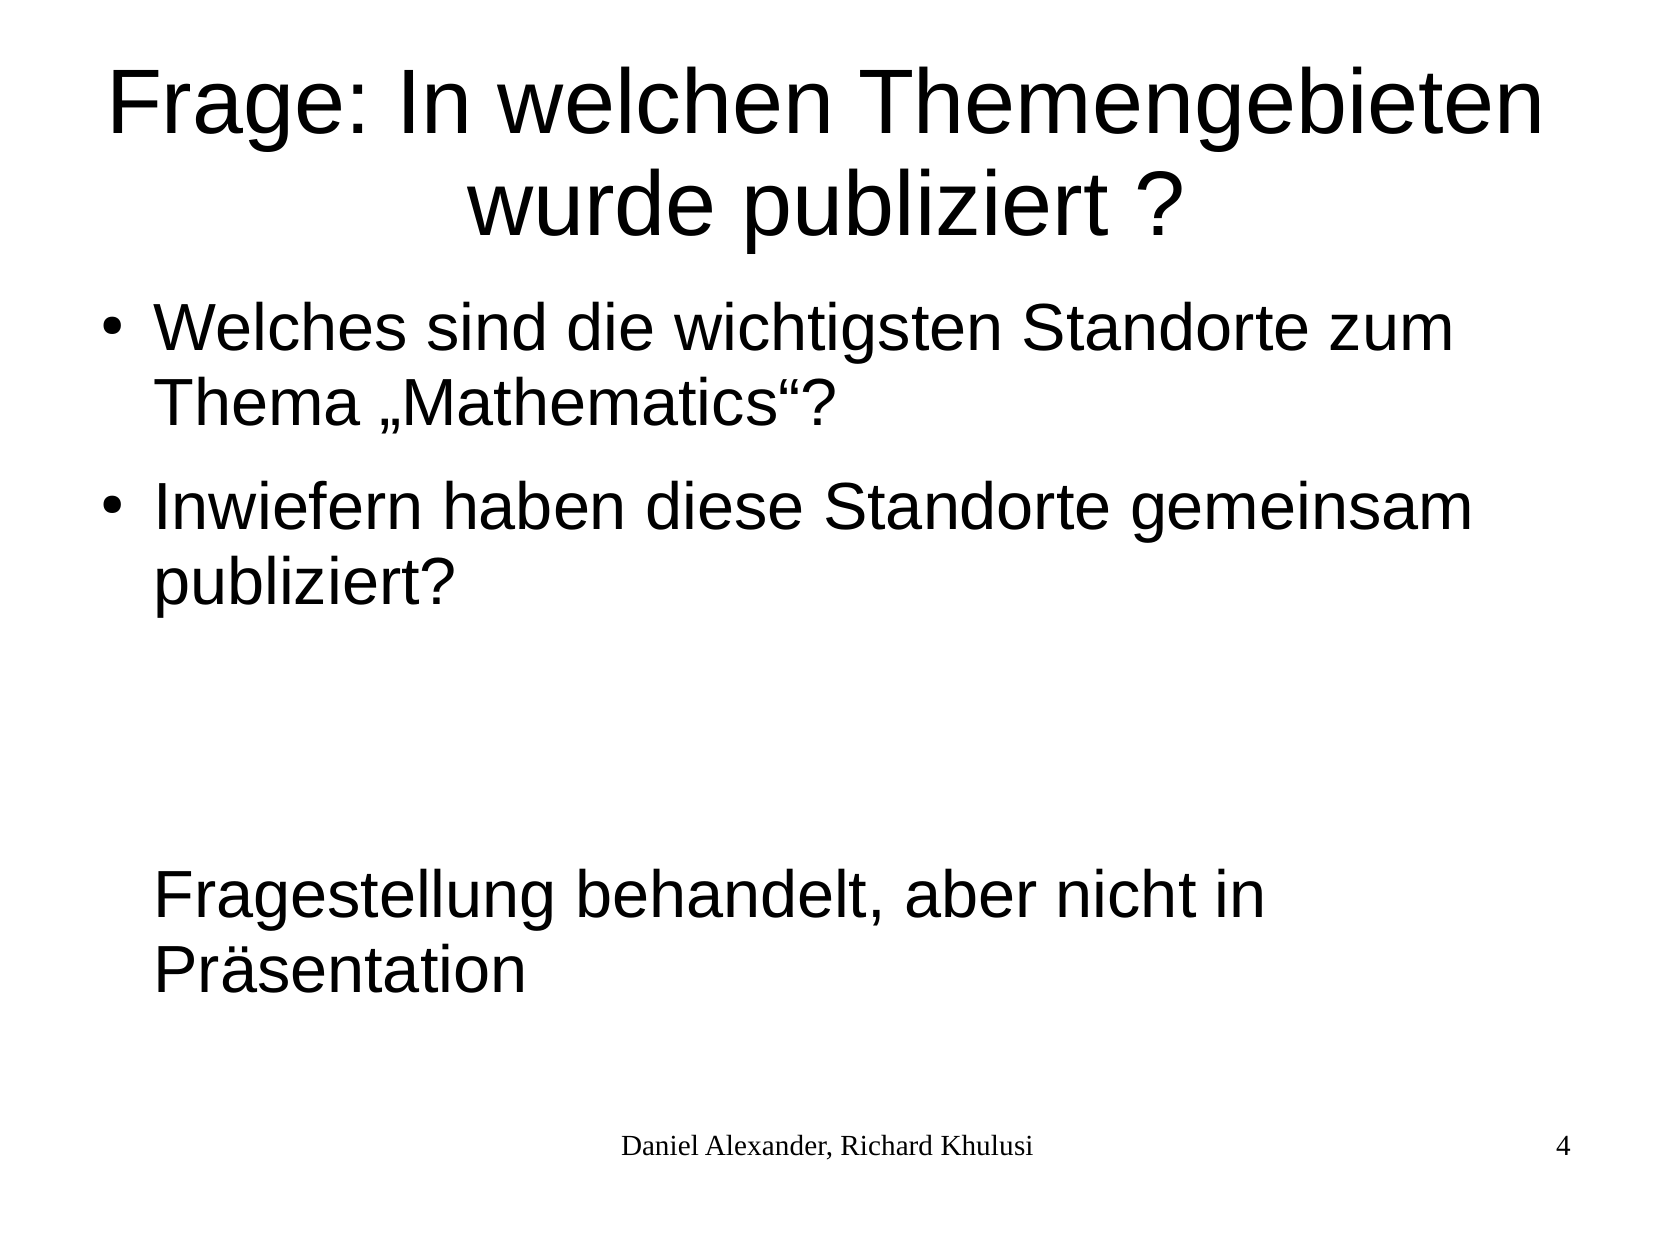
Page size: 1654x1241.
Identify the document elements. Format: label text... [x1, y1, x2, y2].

list Welches sind die wichtigsten Standorte zum Thema „Mathematics“? Inwiefern haben diese Standorte gemeinsam publiziert? Fragestellung behandelt, aber nicht in Präsentation [82, 290, 1571, 1010]
title Frage: In welchen Themengebieten wurde publiziert ? [82, 49, 1571, 257]
